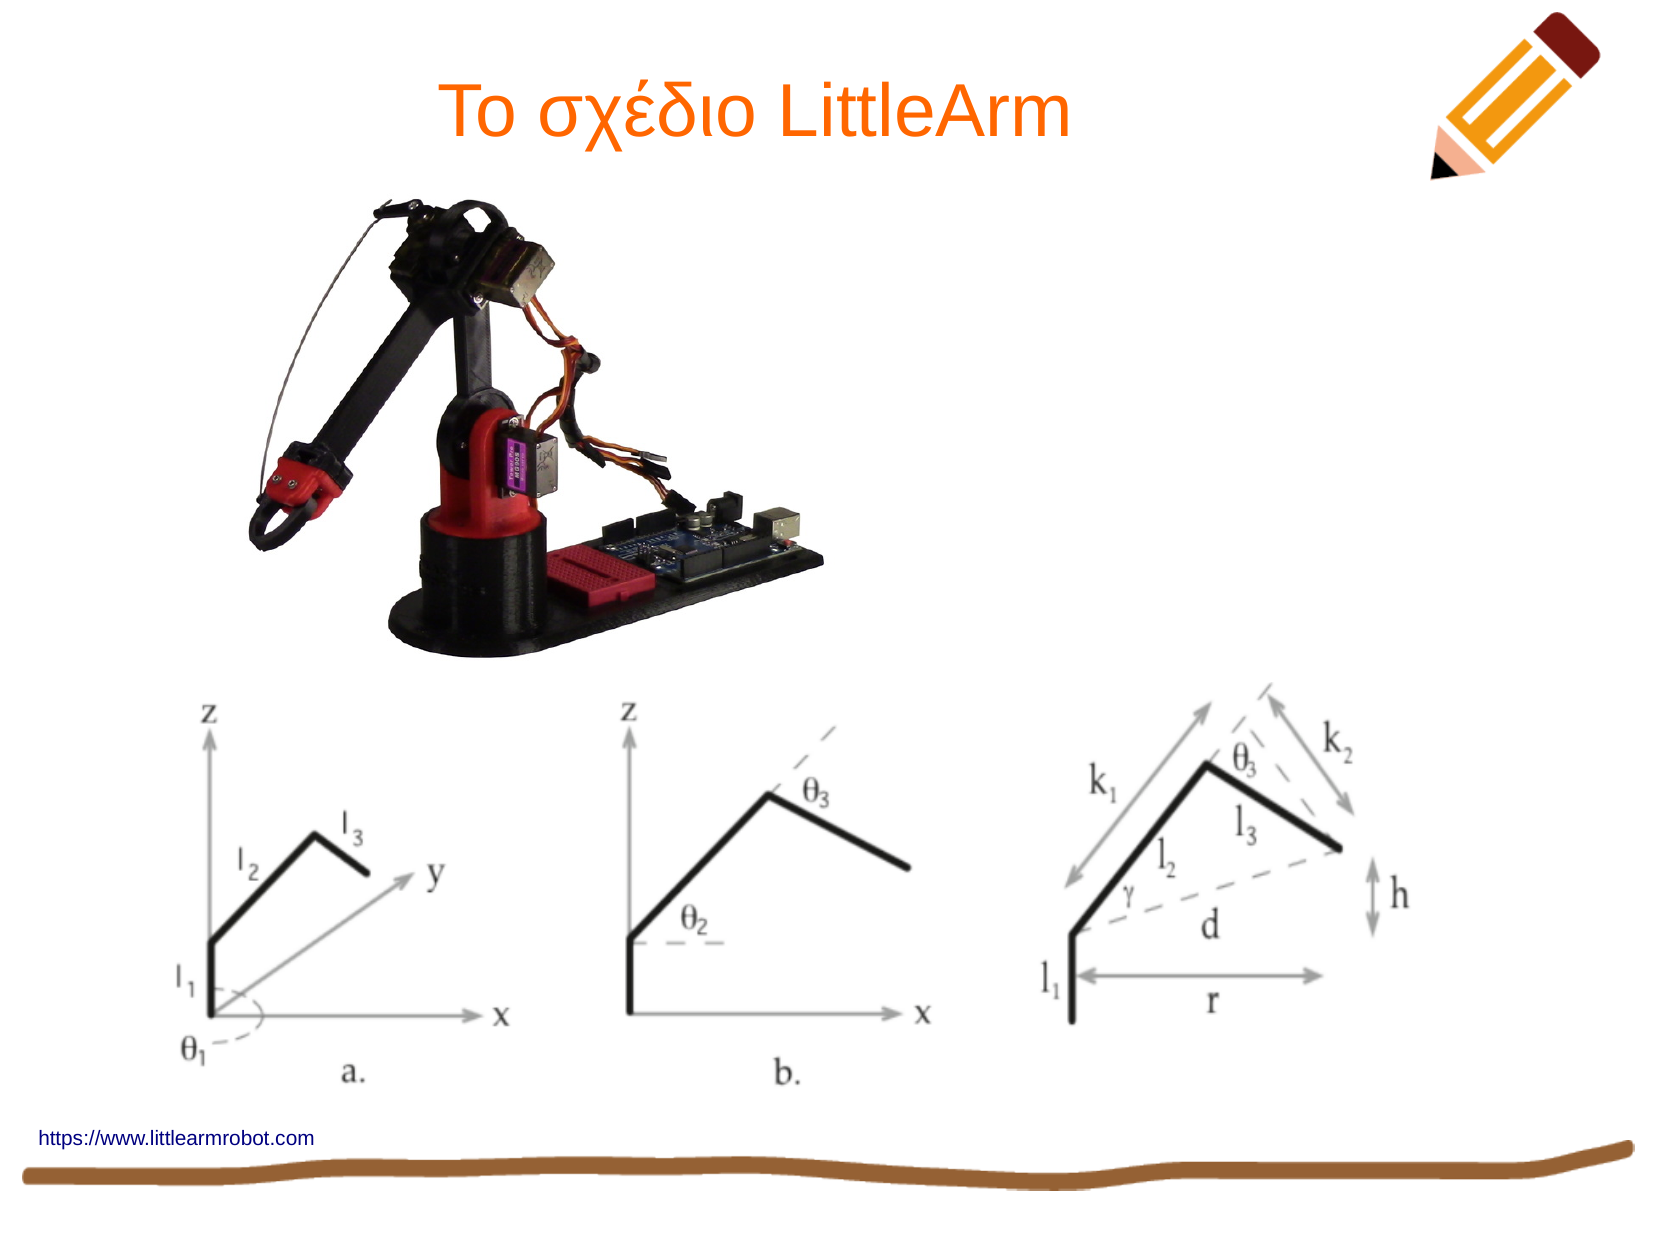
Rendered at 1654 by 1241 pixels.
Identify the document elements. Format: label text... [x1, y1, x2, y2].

picture [1430, 12, 1601, 181]
title Το σχέδιο LittleArm [82, 49, 1430, 172]
picture [118, 682, 1501, 1120]
text_box https://www.littlearmrobot.com [23, 1119, 330, 1158]
picture [22, 1140, 1635, 1191]
picture [47, 153, 981, 662]
